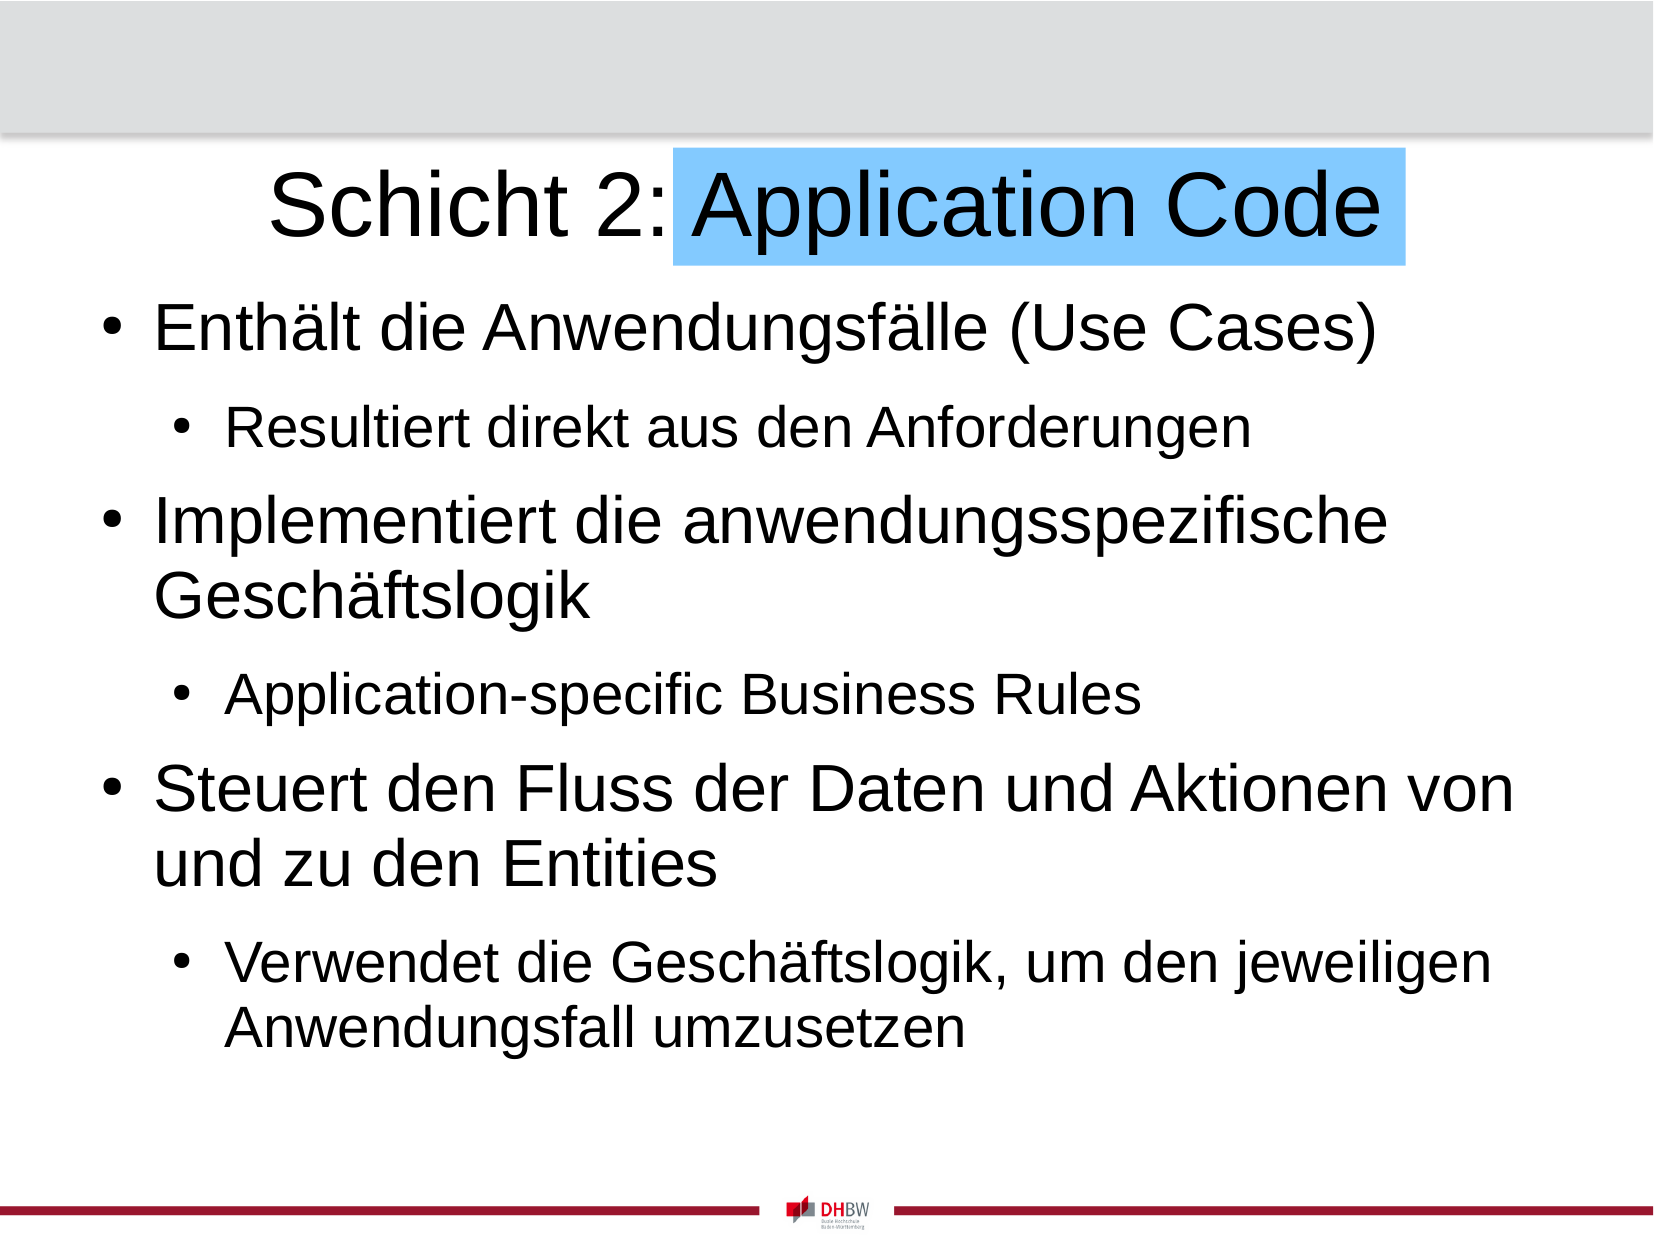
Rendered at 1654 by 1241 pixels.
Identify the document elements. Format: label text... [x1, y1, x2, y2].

list Enthält die Anwendungsfälle (Use Cases) Resultiert direkt aus den Anforderungen Implementiert die anwendungsspezifische Geschäftslogik Application-specific Business Rules Steuert den Fluss der Daten und Aktionen von und zu den Entities Verwendet die Geschäftslogik, um den jeweiligen Anwendungsfall umzusetzen [82, 290, 1619, 1131]
title Schicht 2: Application Code [82, 147, 1571, 257]
picture [0, 1, 1654, 1237]
text_box [673, 257, 1406, 266]
